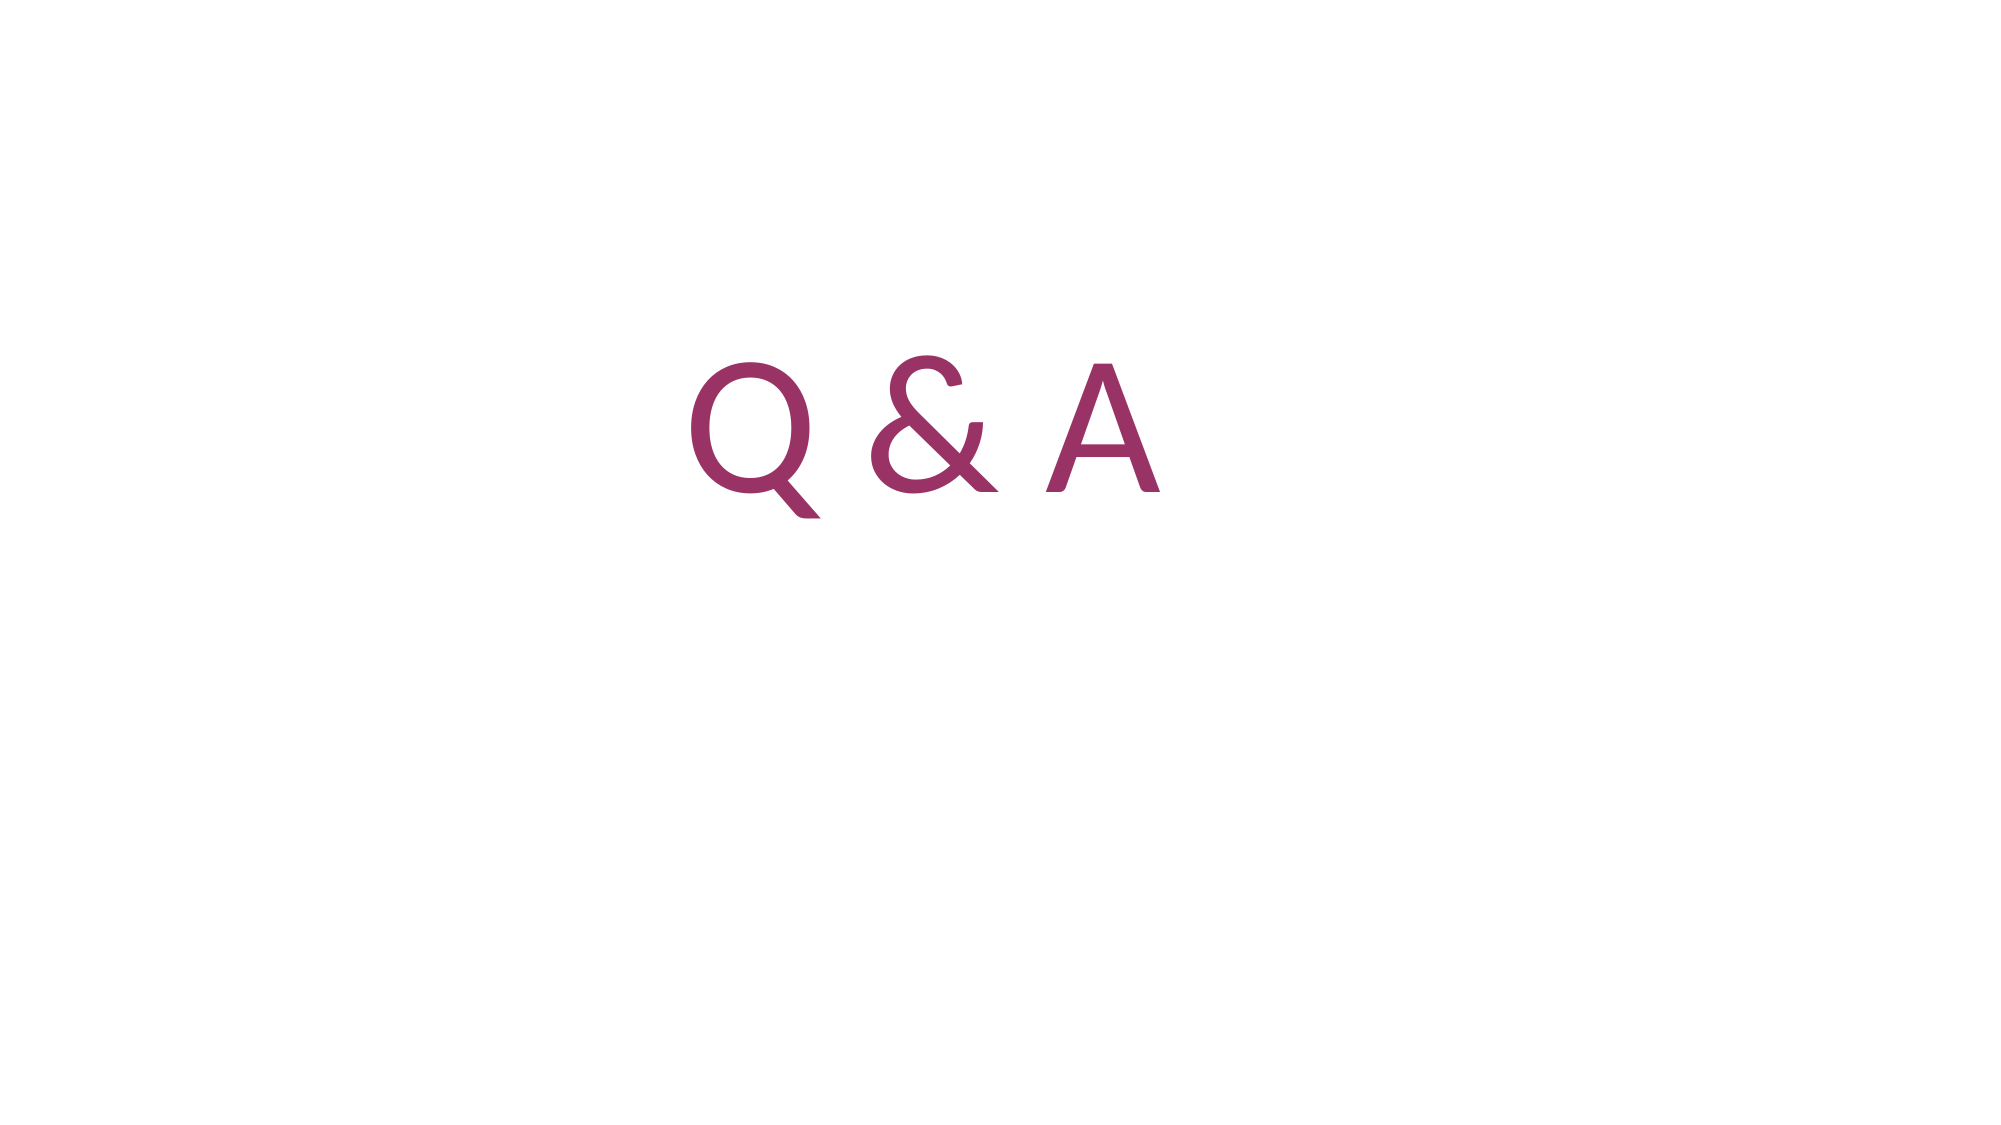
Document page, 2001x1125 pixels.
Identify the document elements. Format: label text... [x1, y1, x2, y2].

text_box Q & A [135, 284, 1711, 540]
